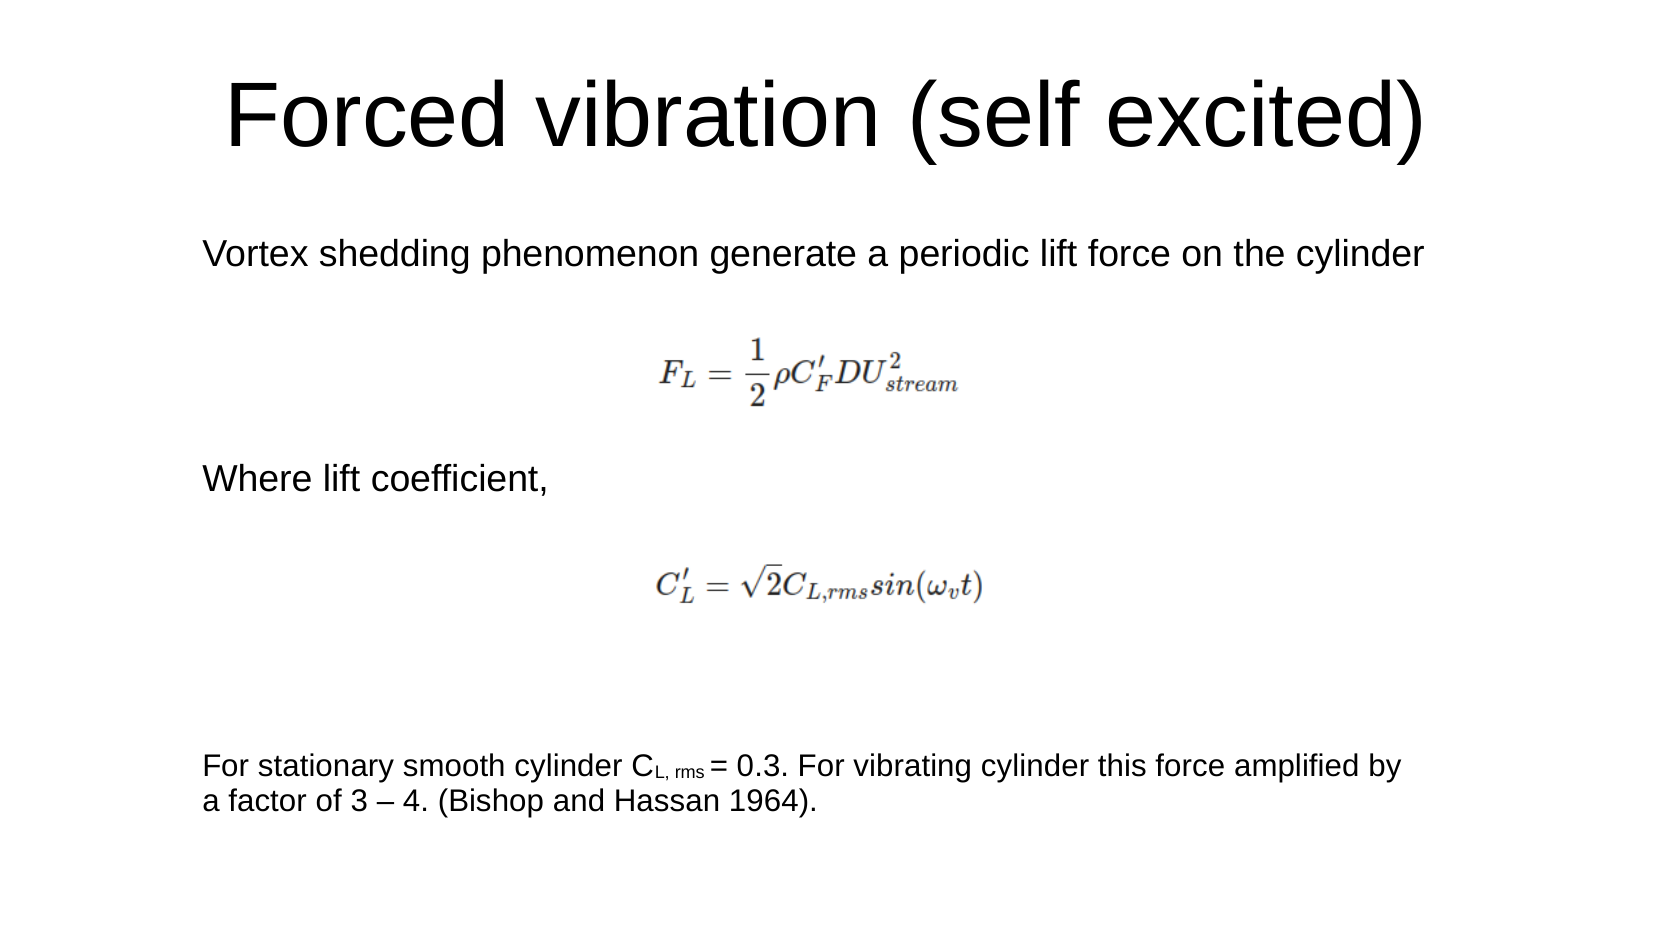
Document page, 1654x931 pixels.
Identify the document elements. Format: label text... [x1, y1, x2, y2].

picture [637, 562, 1000, 615]
text_box Vortex shedding phenomenon generate a periodic lift force on the cylinder [187, 225, 1613, 376]
title Forced vibration (self excited) [82, 37, 1571, 193]
text_box Where lift coefficient, [187, 450, 1613, 526]
picture [637, 376, 976, 413]
text_box For stationary smooth cylinder CL, rms = 0.3. For vibrating cylinder this force amplified by a factor of 3 – 4. (Bishop and Hassan 1964). [187, 740, 1426, 826]
